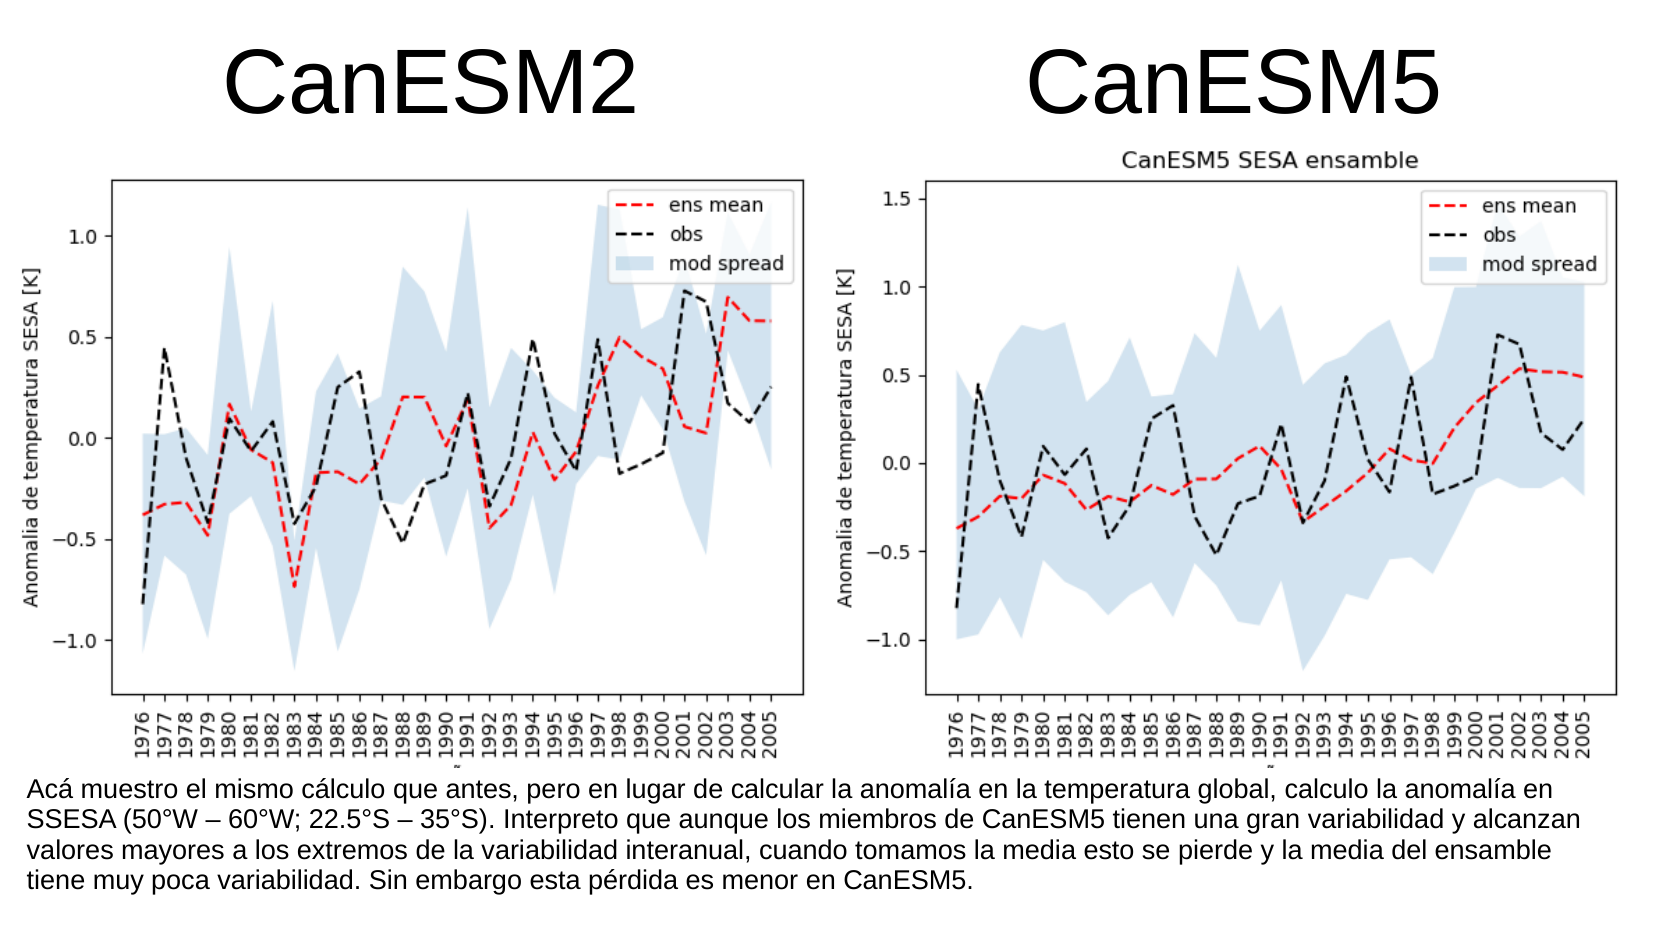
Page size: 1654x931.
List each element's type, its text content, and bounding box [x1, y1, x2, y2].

picture [0, 153, 812, 768]
picture [814, 144, 1626, 768]
title CanESM2 [0, 0, 875, 172]
text_box Acá muestro el mismo cálculo que antes, pero en lugar de calcular la anomalía en la temperatura global, calculo la anomalía en SSESA (50°W – 60°W; 22.5°S – 35°S). Interpreto que aunque los miembros de CanESM5 tienen una gran variabilidad y alcanzan valores mayores a los extremos de la variabilidad interanual, cuando tomamos la media esto se pierde y la media del ensamble tiene muy poca variabilidad. Sin embargo esta pérdida es menor en CanESM5. [11, 766, 1595, 903]
text_box CanESM5 [1010, 23, 1518, 144]
